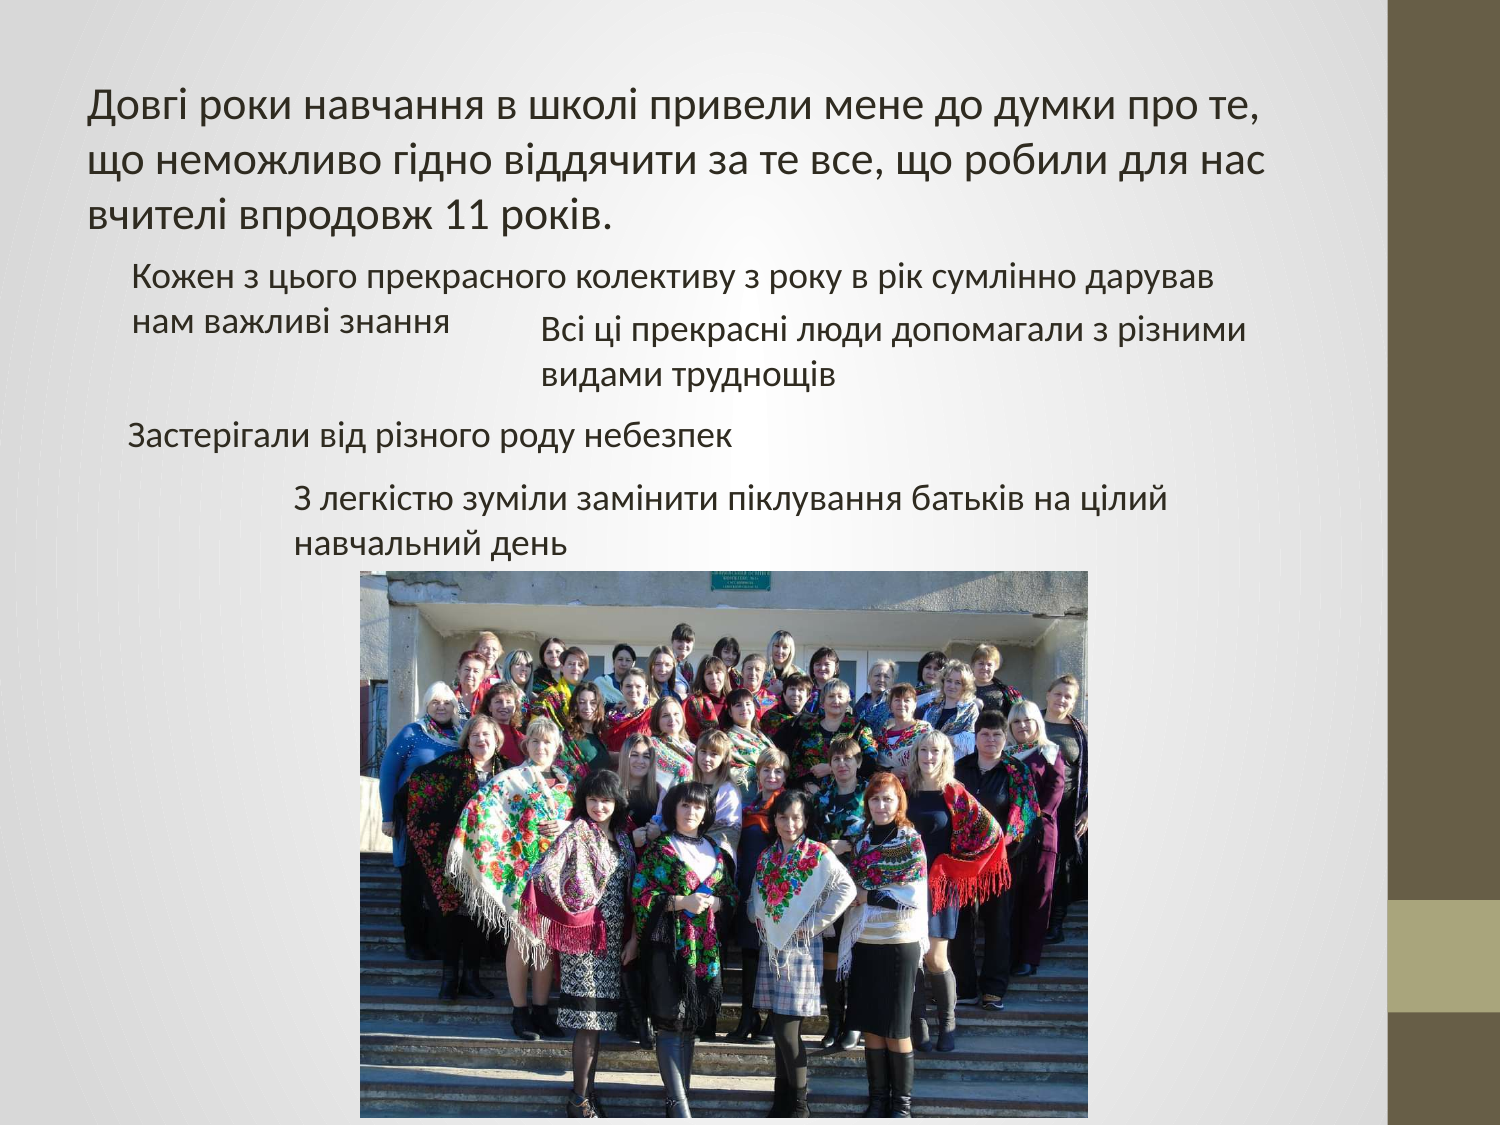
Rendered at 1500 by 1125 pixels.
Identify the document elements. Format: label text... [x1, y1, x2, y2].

text_box Кожен з цього прекрасного колективу з року в рік сумлінно дарував нам важливі знання [116, 243, 1294, 349]
list Довгі роки навчання в школі привели мене до думки про те, що неможливо гідно віддячити за те все, що робили для нас вчителі впродовж 11 років. [53, 66, 1304, 268]
picture [360, 571, 1088, 1118]
text_box Застерігали від різного роду небезпек [112, 402, 810, 463]
text_box З легкістю зуміли замінити піклування батьків на цілий навчальний день [278, 465, 1318, 571]
text_box Всі ці прекрасні люди допомагали з різними видами труднощів [525, 296, 1317, 402]
